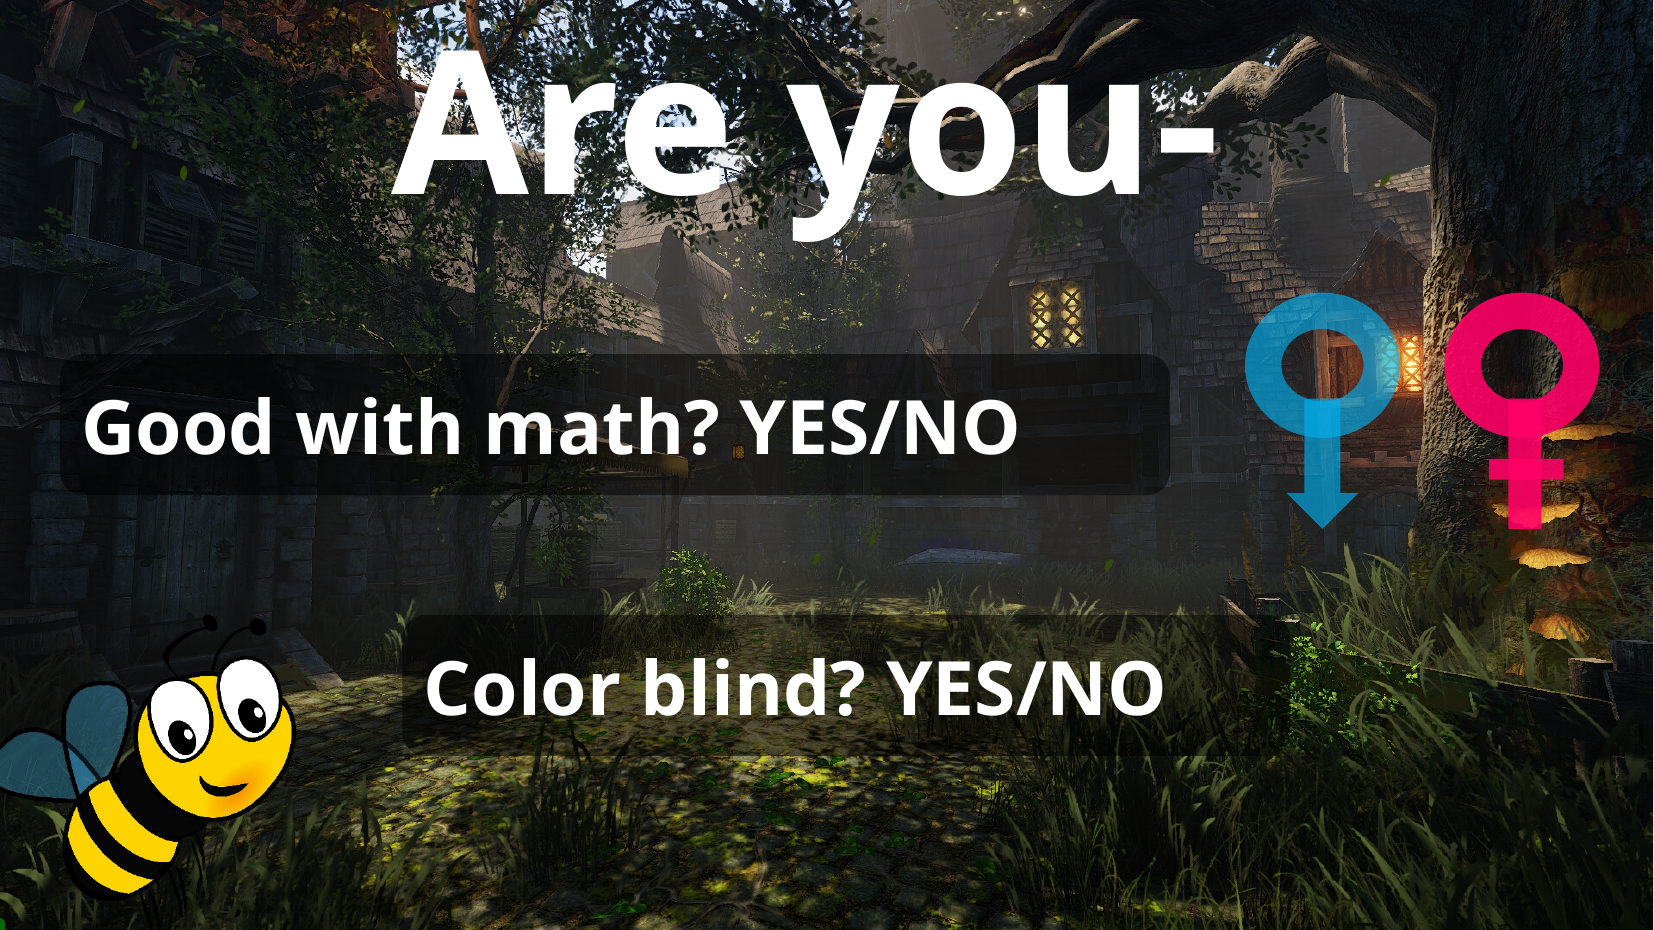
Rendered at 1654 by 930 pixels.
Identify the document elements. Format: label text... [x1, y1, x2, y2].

text_box [1244, 292, 1400, 529]
text_box Are you- [93, 9, 1518, 245]
text_box [1444, 292, 1600, 529]
picture [0, 0, 1654, 930]
text_box Good with math? YES/NO [59, 354, 1171, 496]
text_box Color blind? YES/NO [402, 614, 1291, 756]
